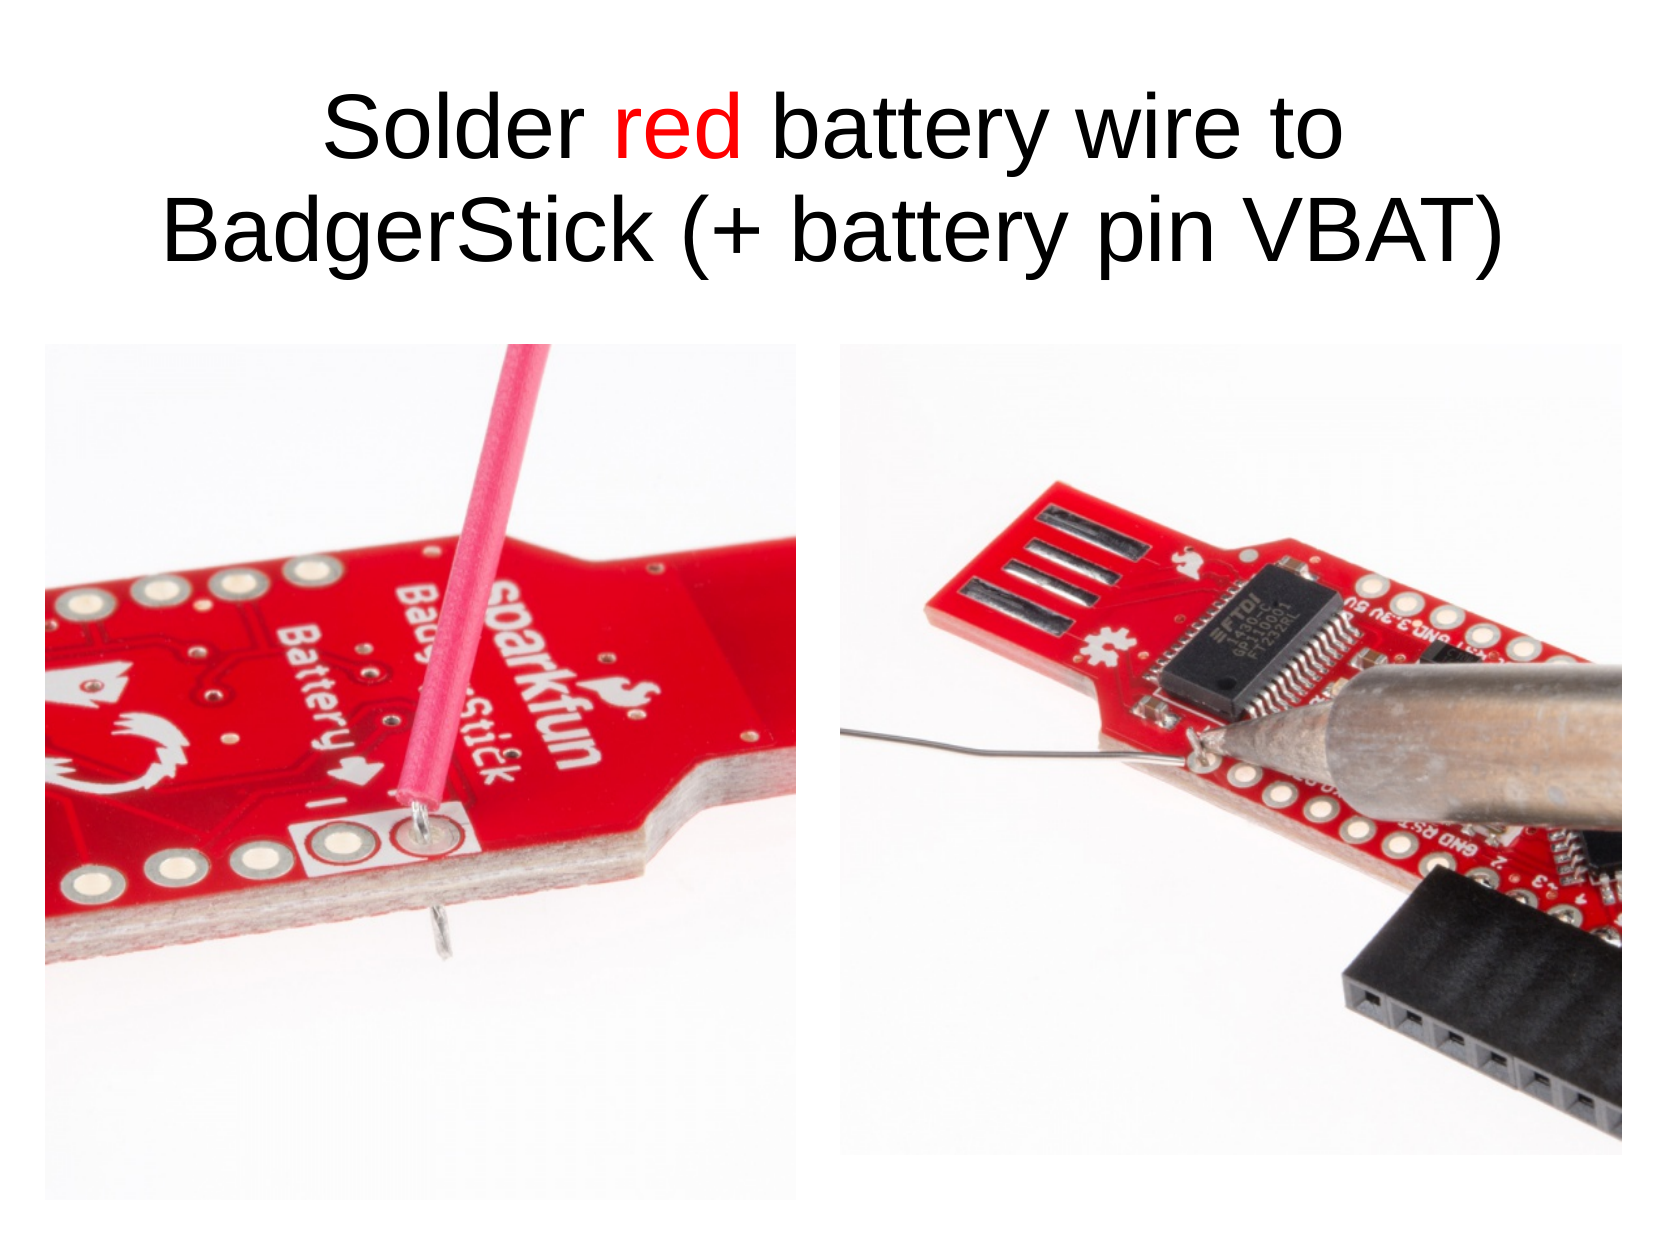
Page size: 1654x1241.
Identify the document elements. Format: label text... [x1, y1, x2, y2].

title Solder red battery wire to BadgerStick (+ battery pin VBAT) [90, 75, 1579, 283]
picture [840, 344, 1622, 1155]
picture [45, 344, 796, 1201]
